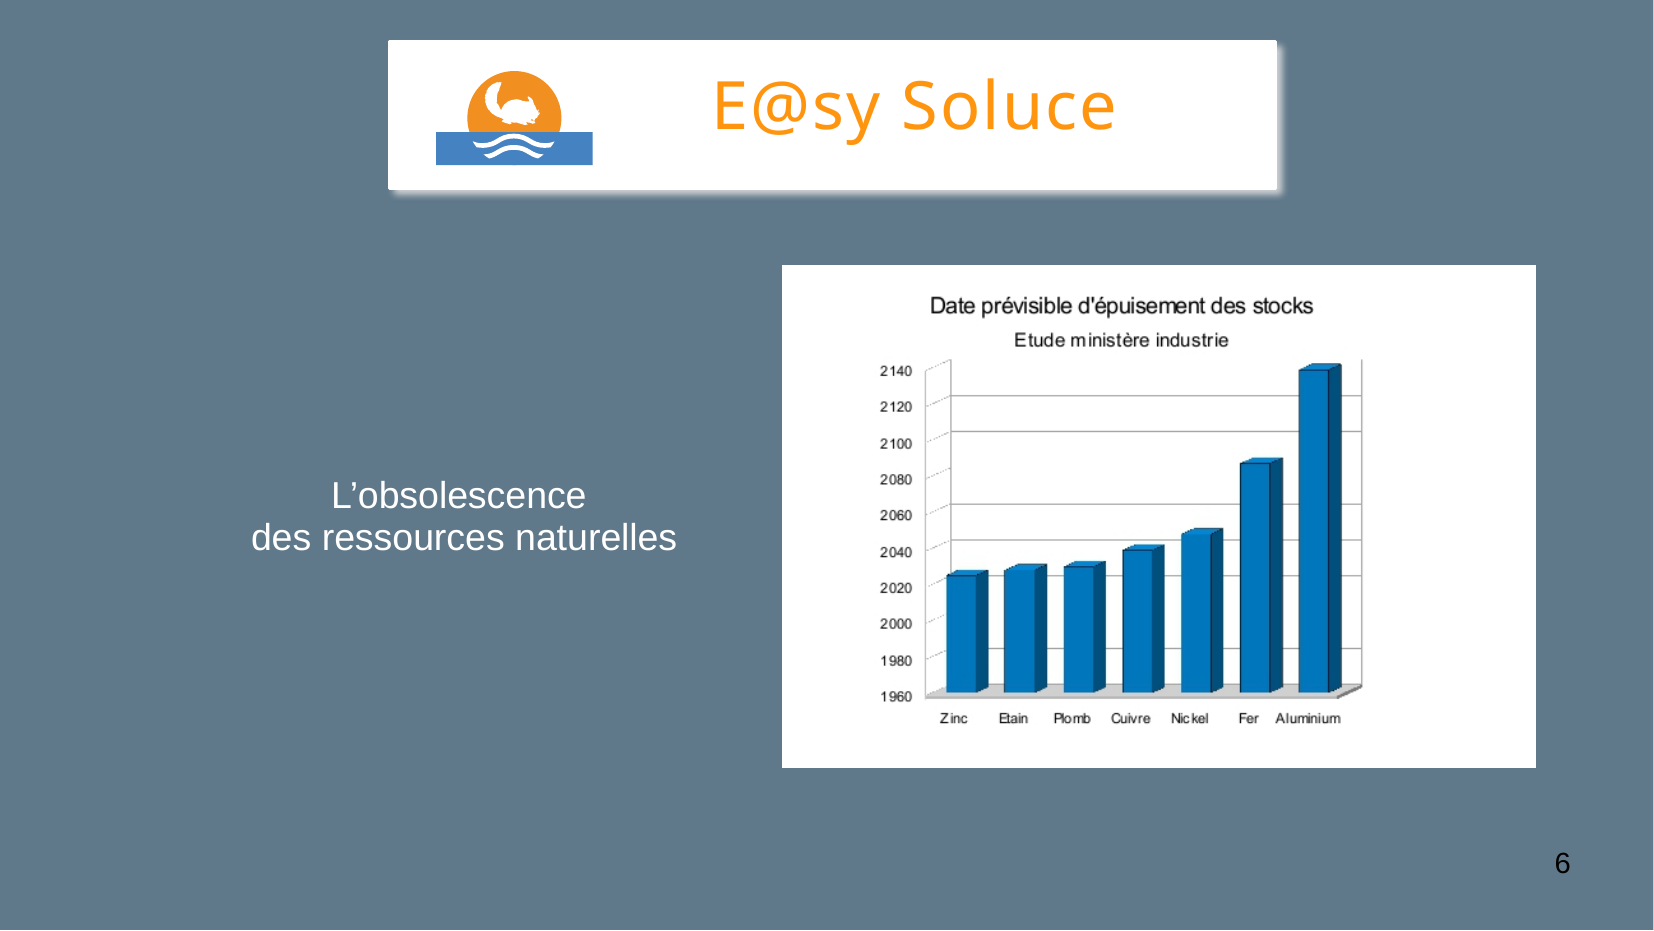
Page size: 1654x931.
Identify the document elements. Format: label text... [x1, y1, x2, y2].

picture [782, 265, 1536, 768]
text_box L’obsolescence des ressources naturelles [236, 467, 694, 567]
